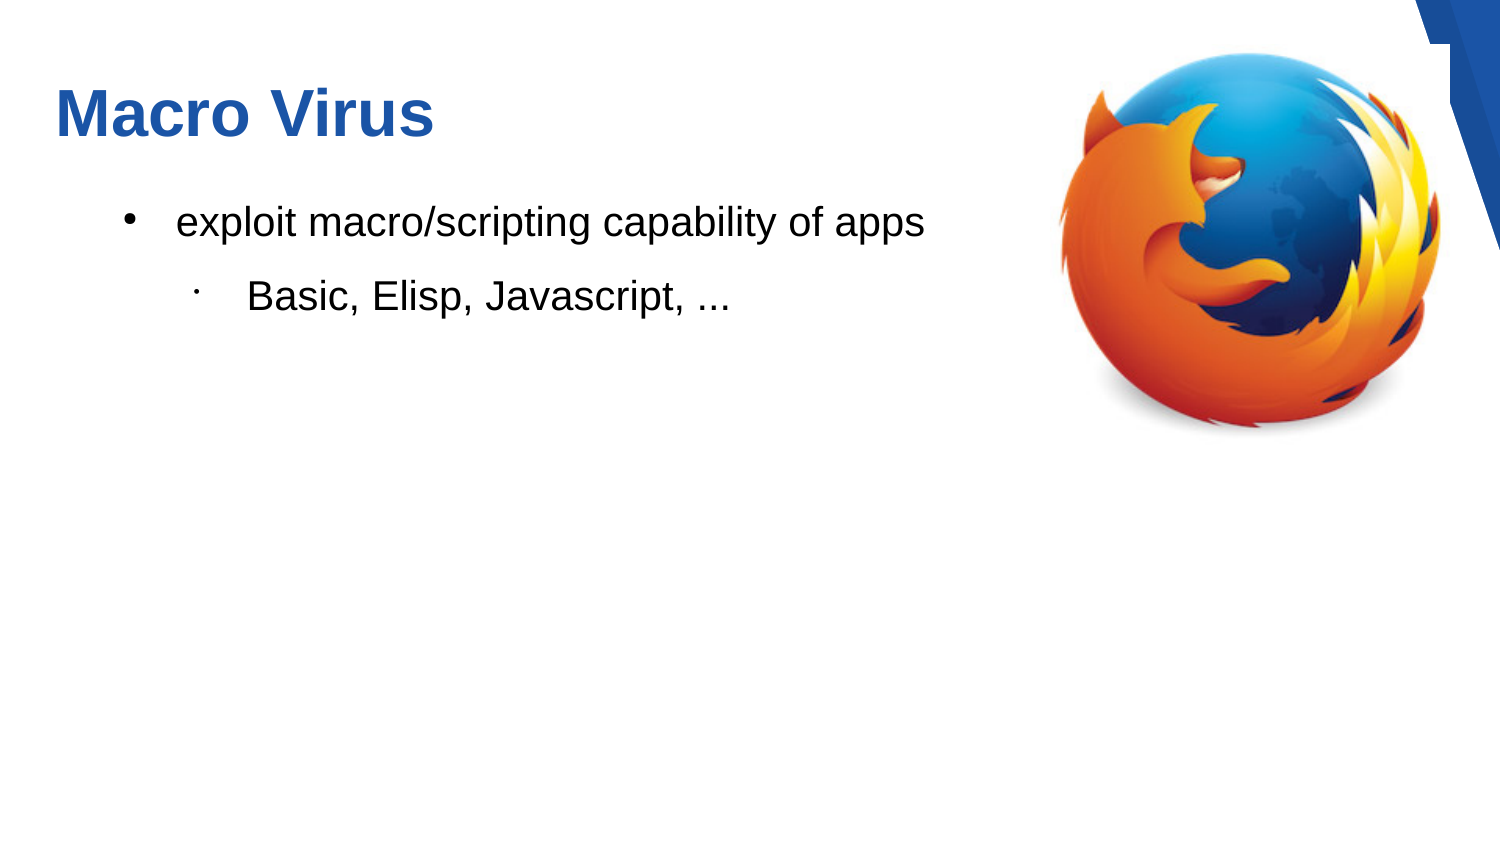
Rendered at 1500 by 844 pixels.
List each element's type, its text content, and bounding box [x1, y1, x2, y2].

picture [1050, 44, 1450, 445]
title Macro Virus [40, 97, 1050, 166]
list exploit macro/scripting capability of apps Basic, Elisp, Javascript, ... [90, 180, 1456, 755]
